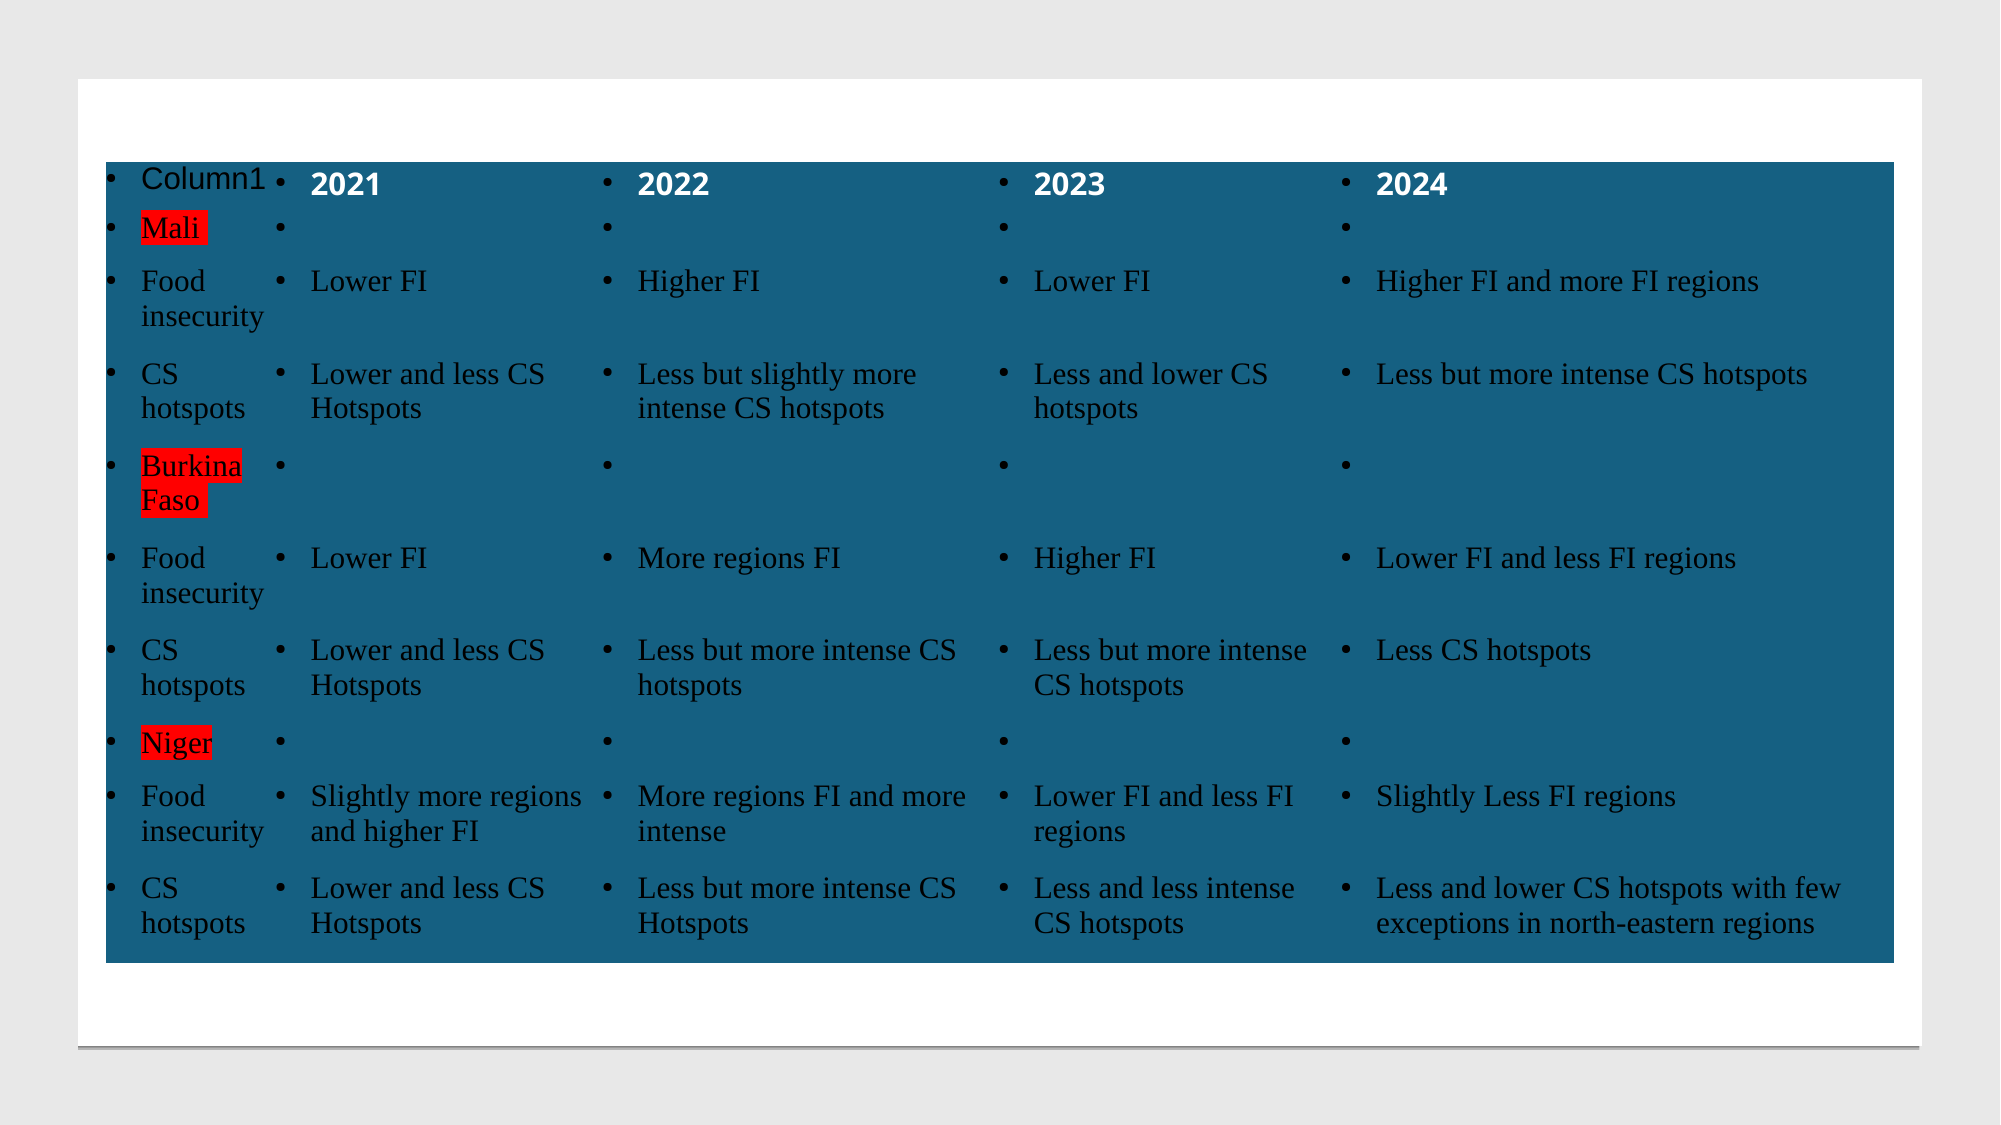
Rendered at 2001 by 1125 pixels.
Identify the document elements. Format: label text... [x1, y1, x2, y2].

table_cell [998, 210, 1341, 264]
table_cell Mali [106, 210, 275, 264]
text_box [0, 0, 2000, 1125]
table_cell Less but slightly more intense CS hotspots [602, 356, 998, 449]
table_cell Lower and less CS Hotspots [275, 871, 602, 963]
table_header Column1 [106, 162, 275, 210]
table_cell Less CS hotspots [1341, 633, 1894, 725]
table_header 2024 [1341, 162, 1894, 210]
table_cell More regions FI [602, 541, 998, 633]
table_cell [275, 210, 602, 264]
table_cell CS hotspots [106, 633, 275, 725]
table_cell [1341, 725, 1894, 779]
table_cell Lower FI and less FI regions [1341, 541, 1894, 633]
table_cell [1341, 210, 1894, 264]
table_cell Slightly more regions and higher FI [275, 779, 602, 871]
table_cell [602, 725, 998, 779]
table_cell Less but more intense CS hotspots [998, 633, 1341, 725]
table_cell [998, 725, 1341, 779]
table_cell Food insecurity [106, 264, 275, 356]
table_cell Lower FI and less FI regions [998, 779, 1341, 871]
table_cell Less but more intense CS Hotspots [602, 871, 998, 963]
table_cell Food insecurity [106, 779, 275, 871]
table_cell [602, 210, 998, 264]
table_cell Lower FI [998, 264, 1341, 356]
table_header 2021 [275, 162, 602, 210]
table_cell [602, 449, 998, 541]
table_cell Higher FI and more FI regions [1341, 264, 1894, 356]
table_cell [998, 449, 1341, 541]
table_cell Higher FI [998, 541, 1341, 633]
table_cell Lower and less CS Hotspots [275, 633, 602, 725]
table_cell Lower FI [275, 264, 602, 356]
table_header 2022 [602, 162, 998, 210]
table_cell [275, 725, 602, 779]
table_cell Less and less intense CS hotspots [998, 871, 1341, 963]
table_cell Less and lower CS hotspots [998, 356, 1341, 449]
table_cell Lower and less CS Hotspots [275, 356, 602, 449]
table_cell Less but more intense CS hotspots [1341, 356, 1894, 449]
table_header 2023 [998, 162, 1341, 210]
table_cell [1341, 449, 1894, 541]
table_cell Burkina Faso [106, 449, 275, 541]
table_cell Niger [106, 725, 275, 779]
table_cell CS hotspots [106, 356, 275, 449]
table_cell More regions FI and more intense [602, 779, 998, 871]
table_cell CS hotspots [106, 871, 275, 963]
table_cell Food insecurity [106, 541, 275, 633]
table_cell Higher FI [602, 264, 998, 356]
table_cell Lower FI [275, 541, 602, 633]
table_cell Less and lower CS hotspots with few exceptions in north-eastern regions [1341, 871, 1894, 963]
table_cell [275, 449, 602, 541]
table_cell Slightly Less FI regions [1341, 779, 1894, 871]
table_cell Less but more intense CS hotspots [602, 633, 998, 725]
